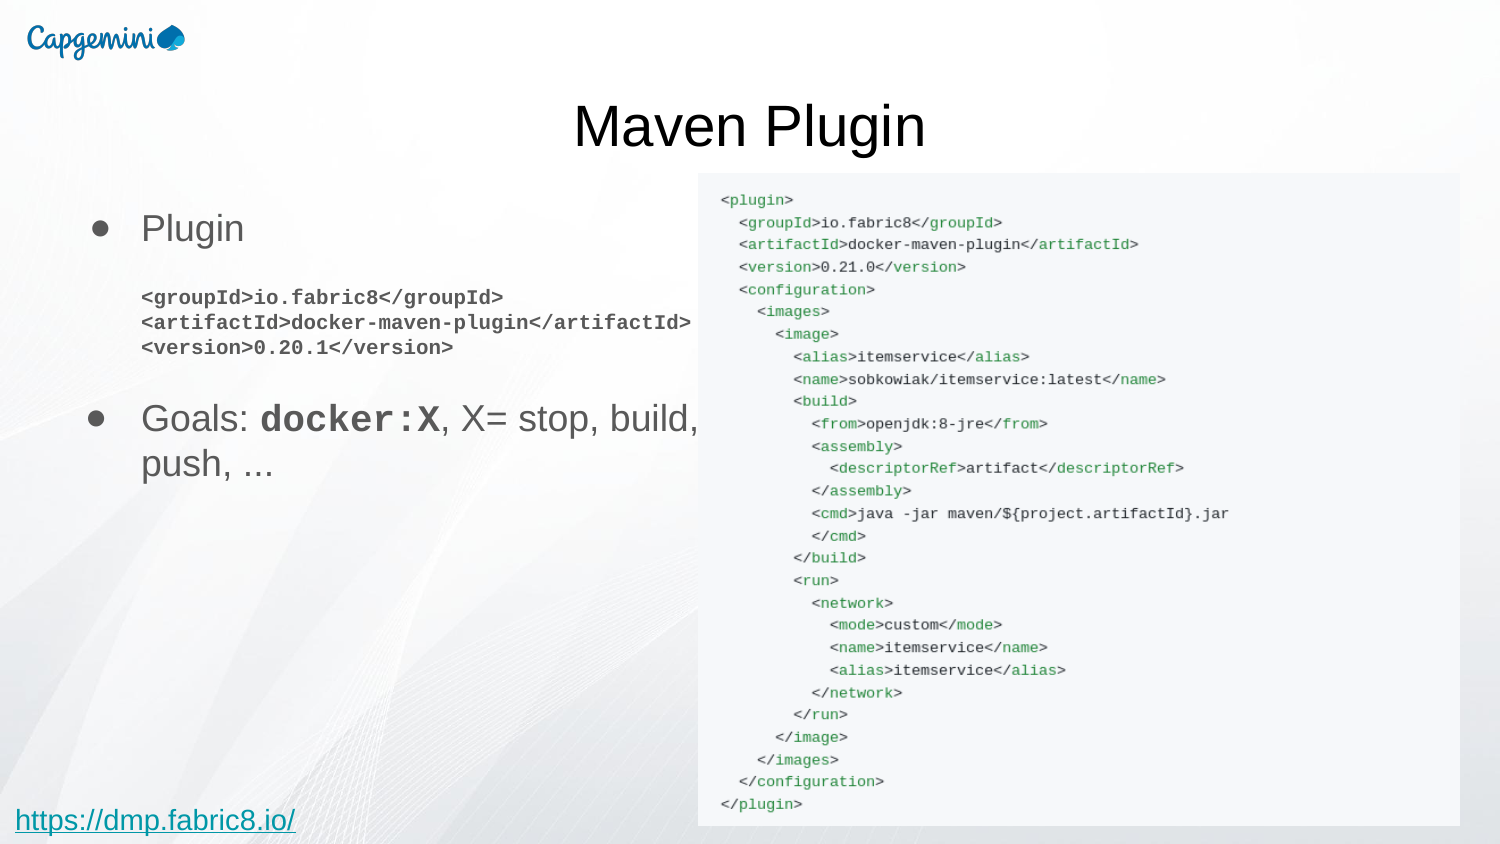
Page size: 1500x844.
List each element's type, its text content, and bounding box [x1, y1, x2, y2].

picture [0, 0, 1500, 844]
title Maven Plugin [51, 72, 1449, 167]
list Plugin <groupId>io.fabric8</groupId> <artifactId>docker-maven-plugin</artifactId> <version>0.20.1</version> Goals: docker:X, X= stop, build, push, ... [51, 189, 698, 750]
text_box https://dmp.fabric8.io/ [0, 792, 342, 844]
